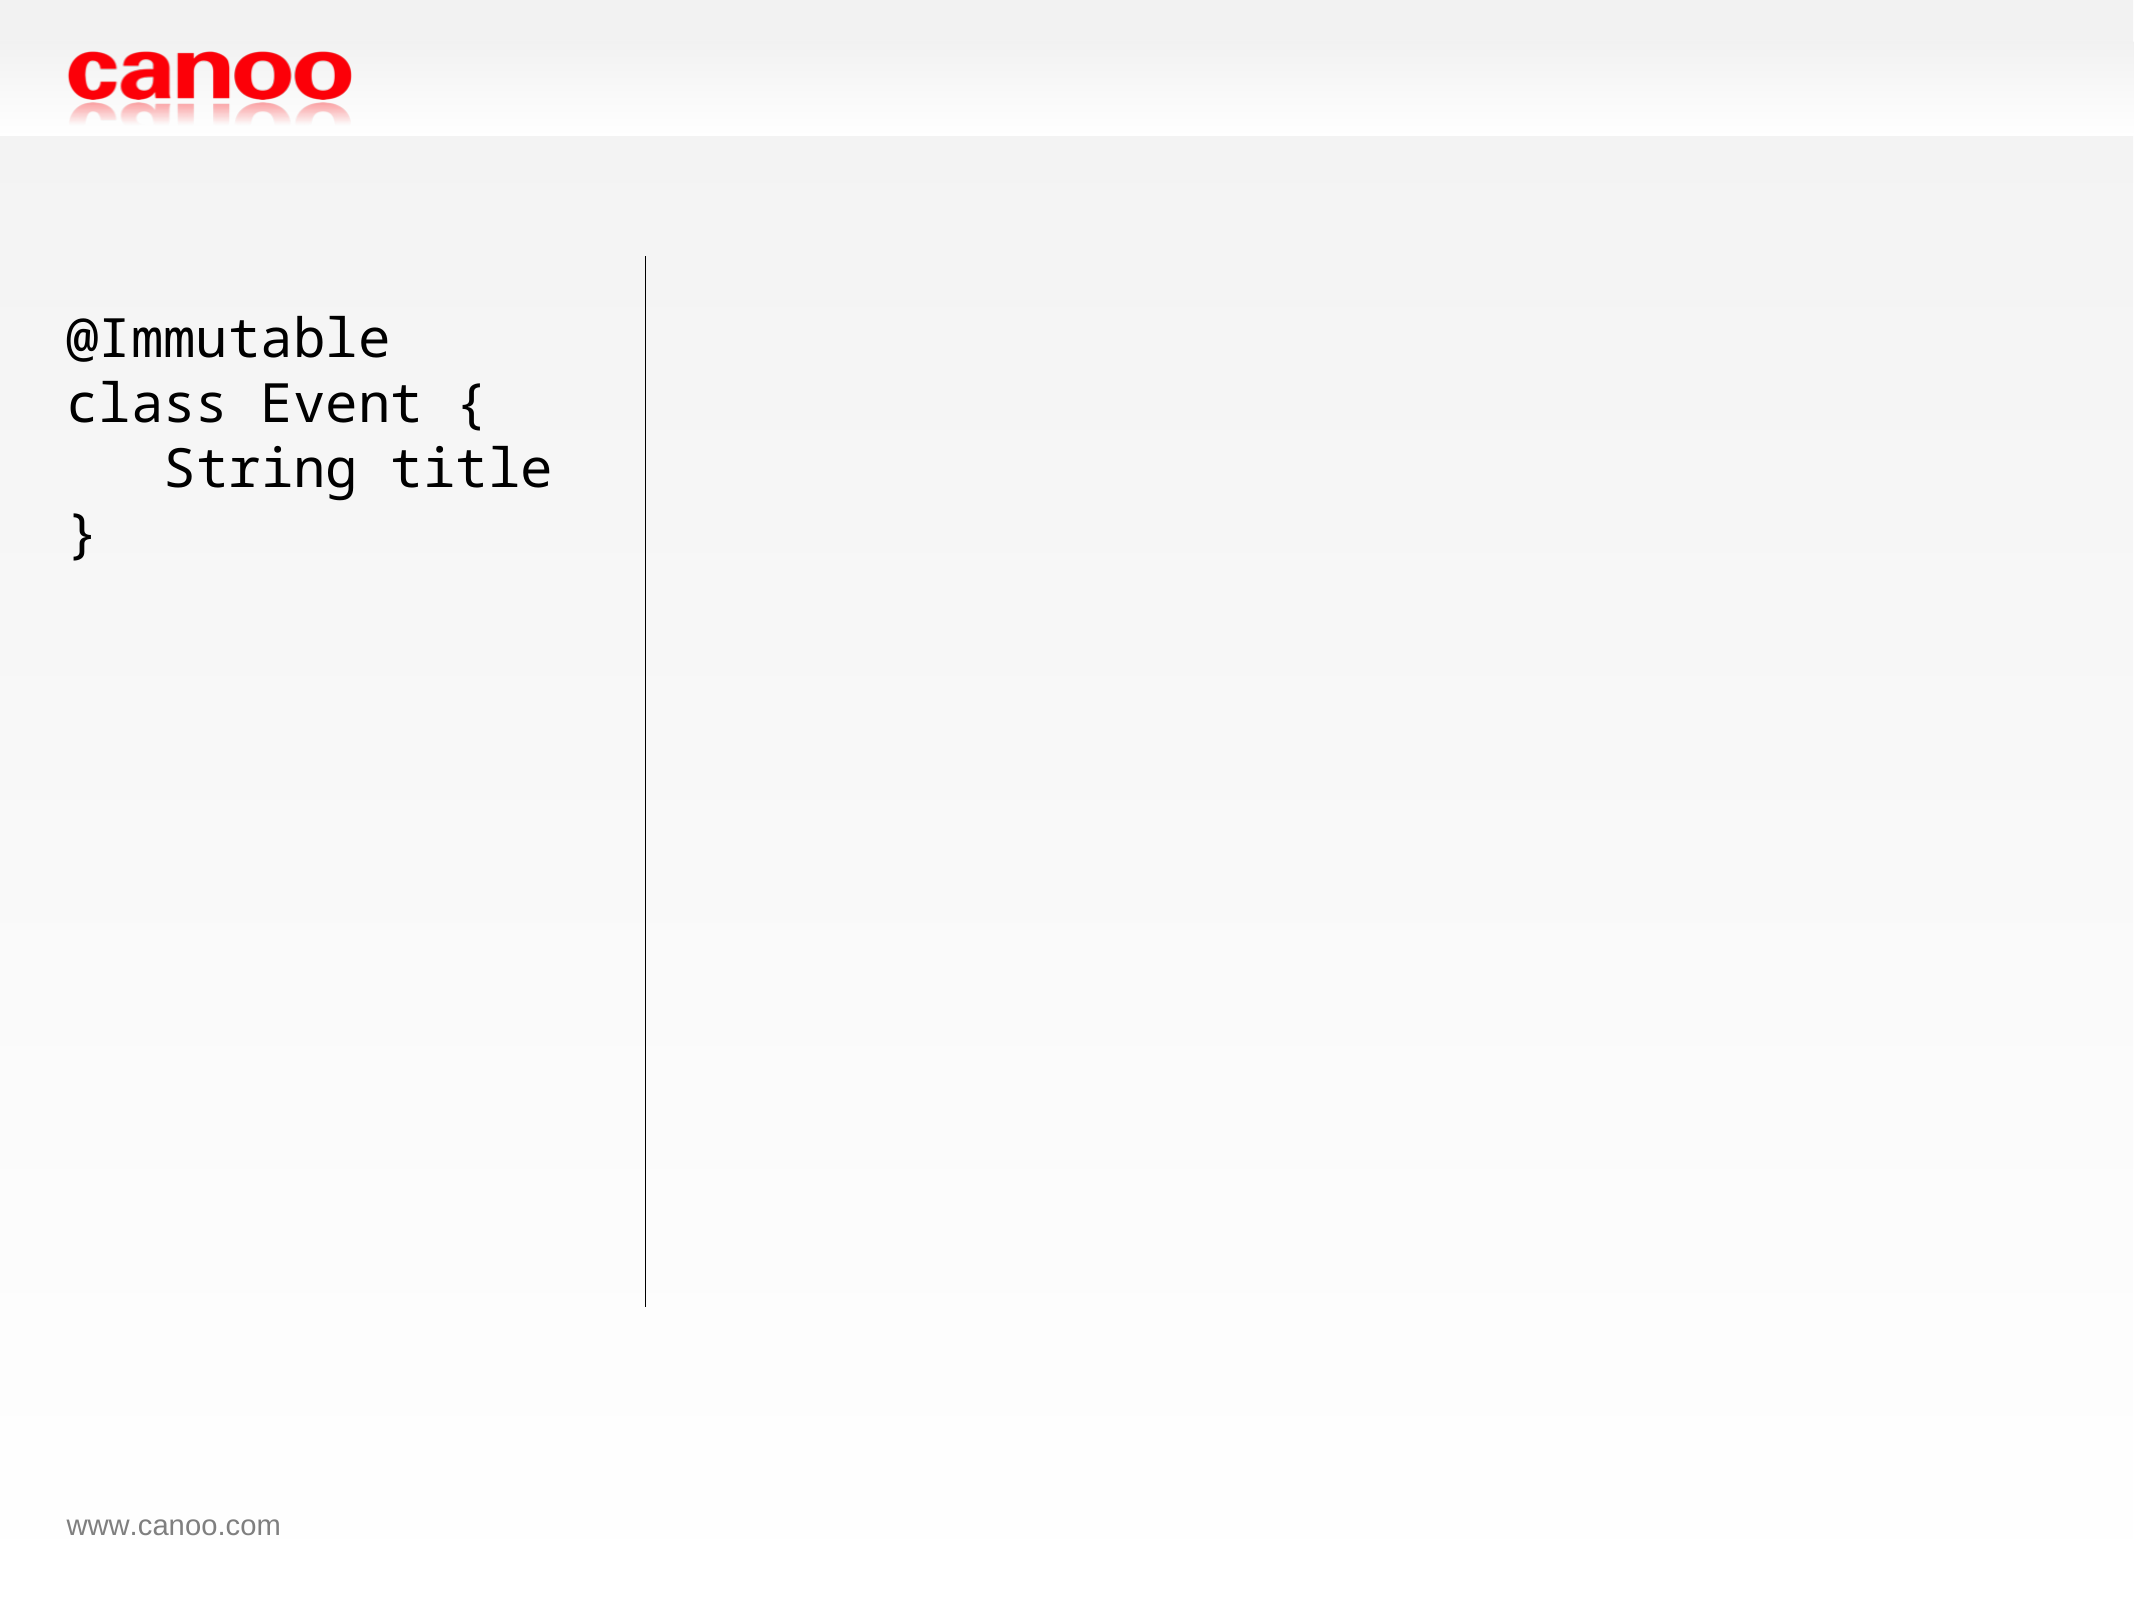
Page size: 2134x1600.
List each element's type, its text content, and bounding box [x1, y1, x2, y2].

picture [65, 48, 353, 154]
text_box @Immutable class Event { String title } [51, 295, 924, 1271]
